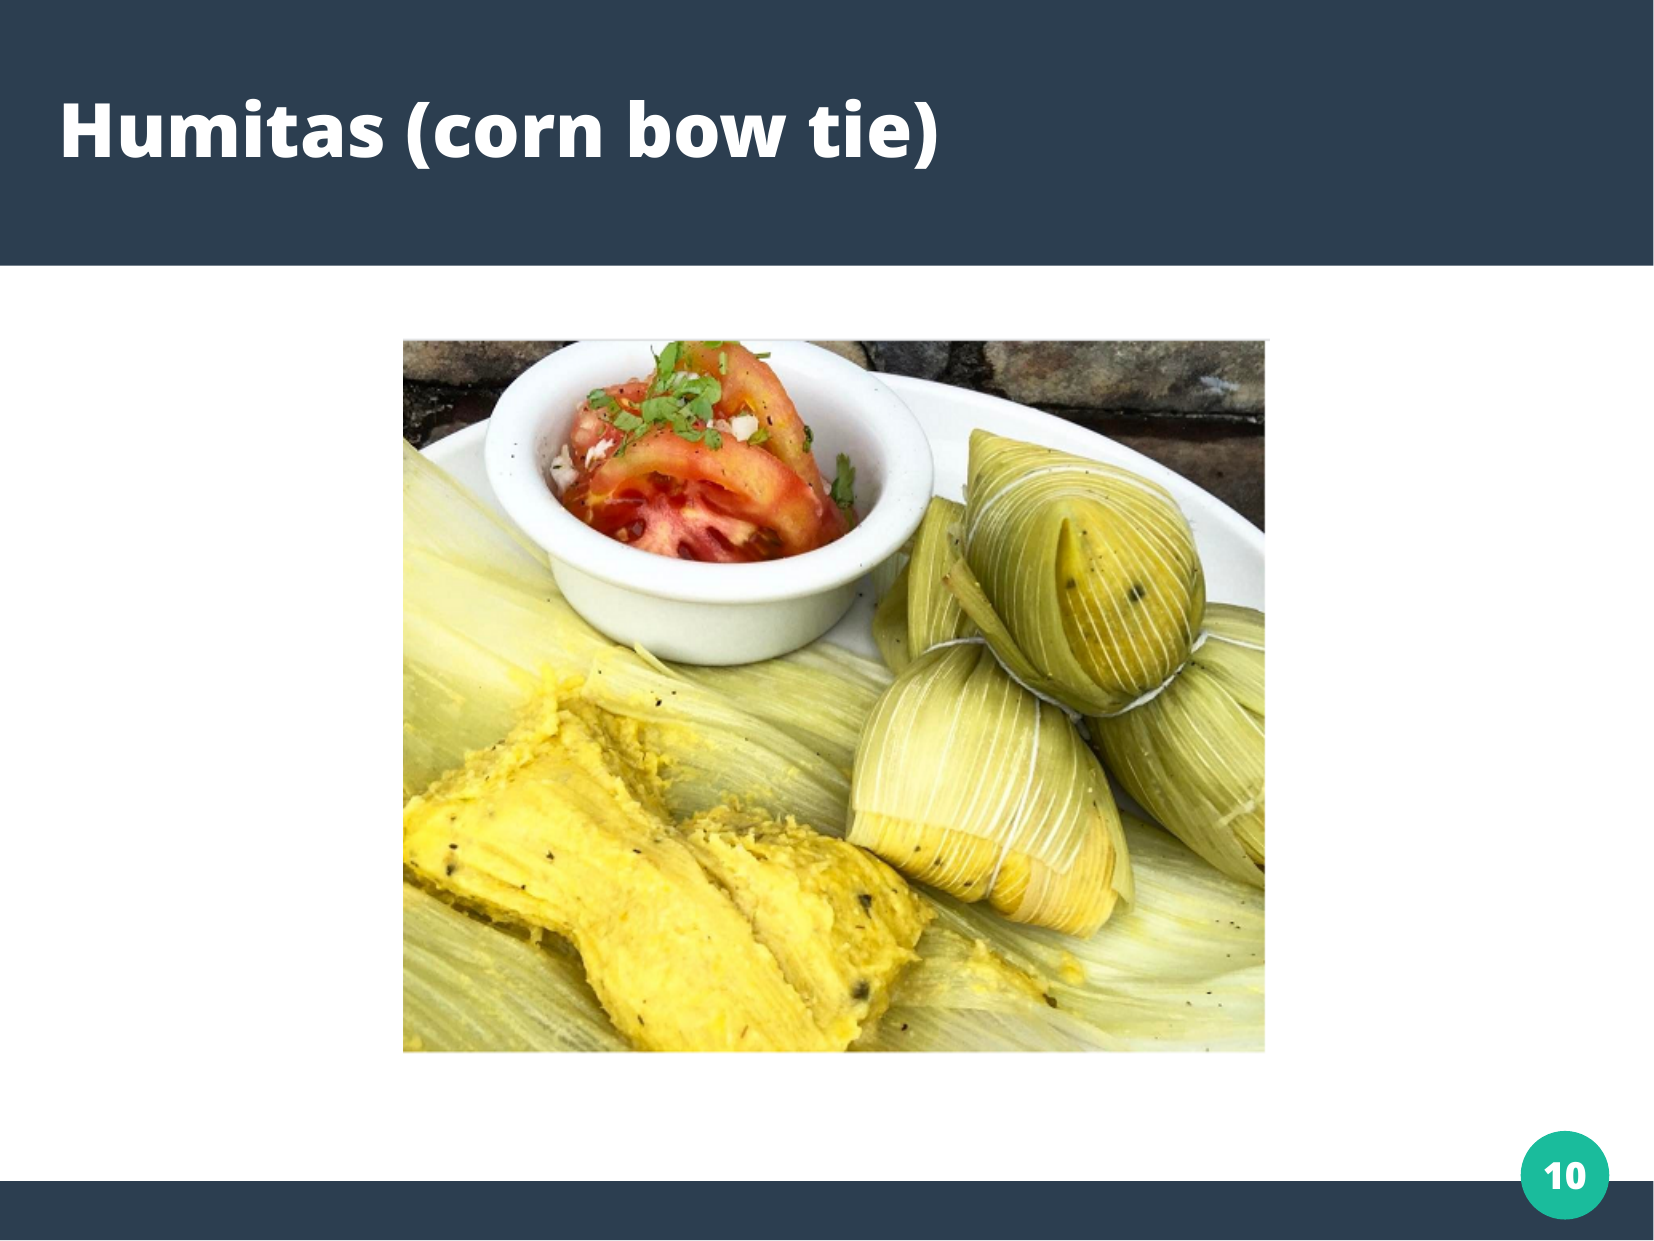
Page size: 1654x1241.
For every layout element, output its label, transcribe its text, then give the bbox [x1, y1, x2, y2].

picture [403, 338, 1270, 1063]
title Humitas (corn bow tie) [59, 49, 1595, 207]
